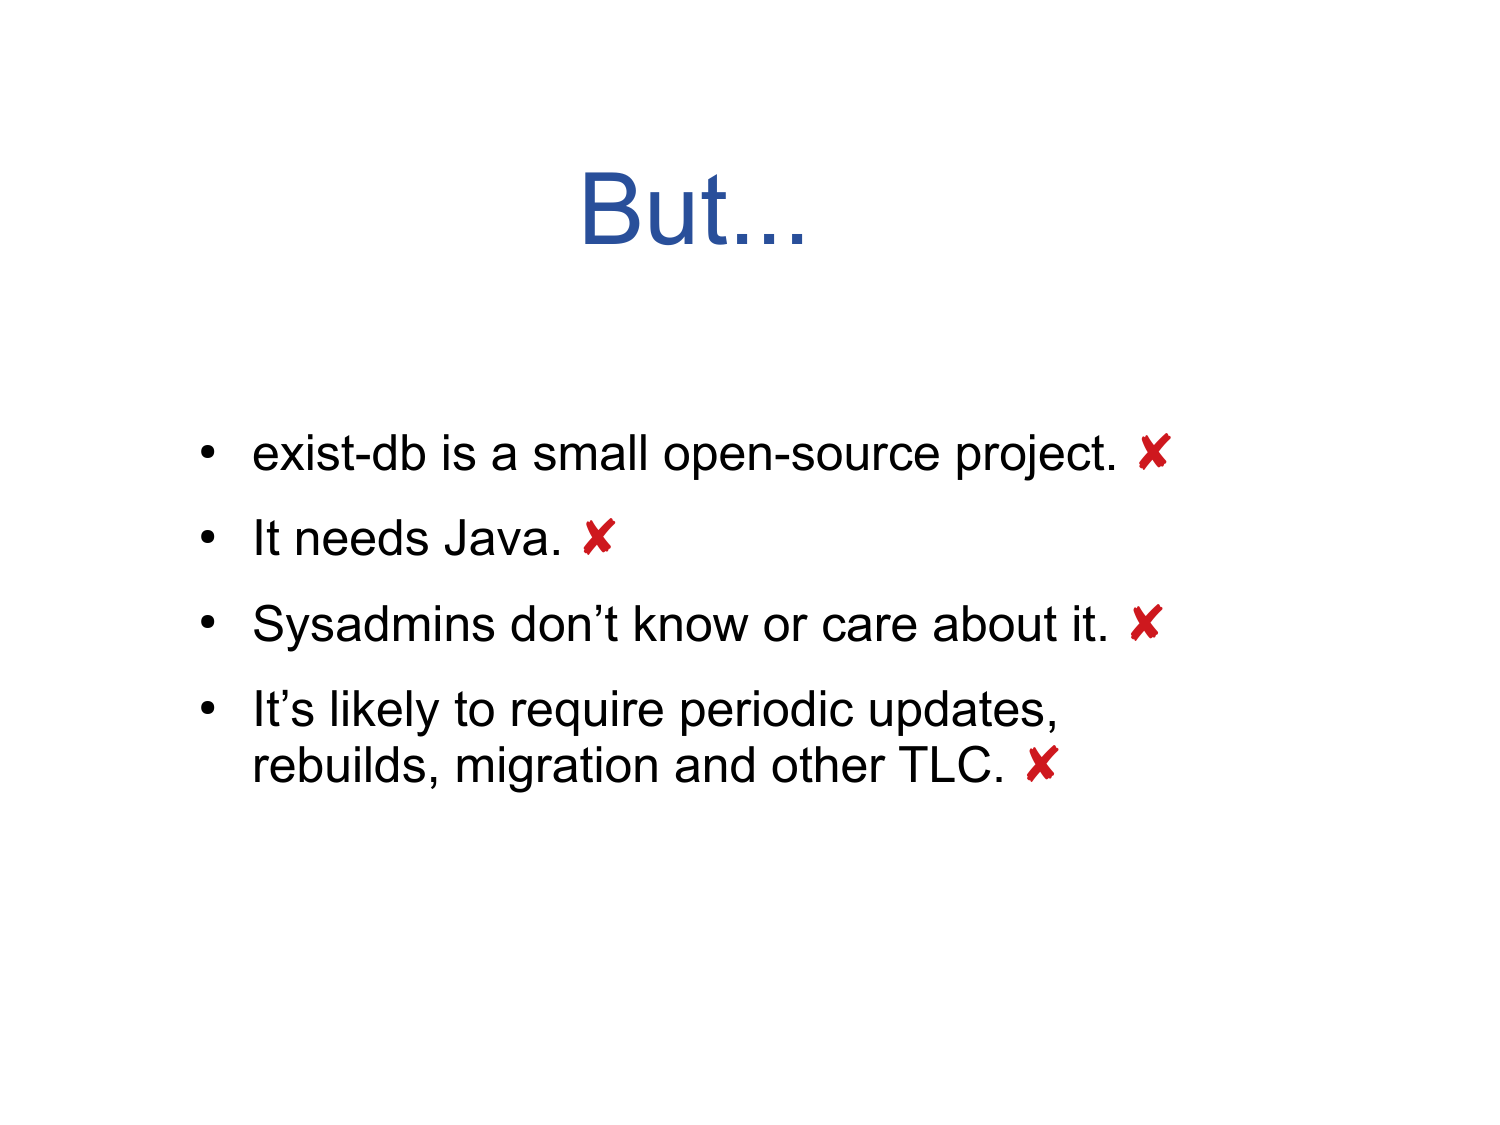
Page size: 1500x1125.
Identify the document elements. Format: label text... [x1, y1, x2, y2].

title But... [181, 115, 1209, 304]
list exist-db is a small open-source project. ✘ It needs Java. ✘ Sysadmins don’t know or care about it. ✘ It’s likely to require periodic updates, rebuilds, migration and other TLC. ✘ [181, 425, 1209, 1015]
